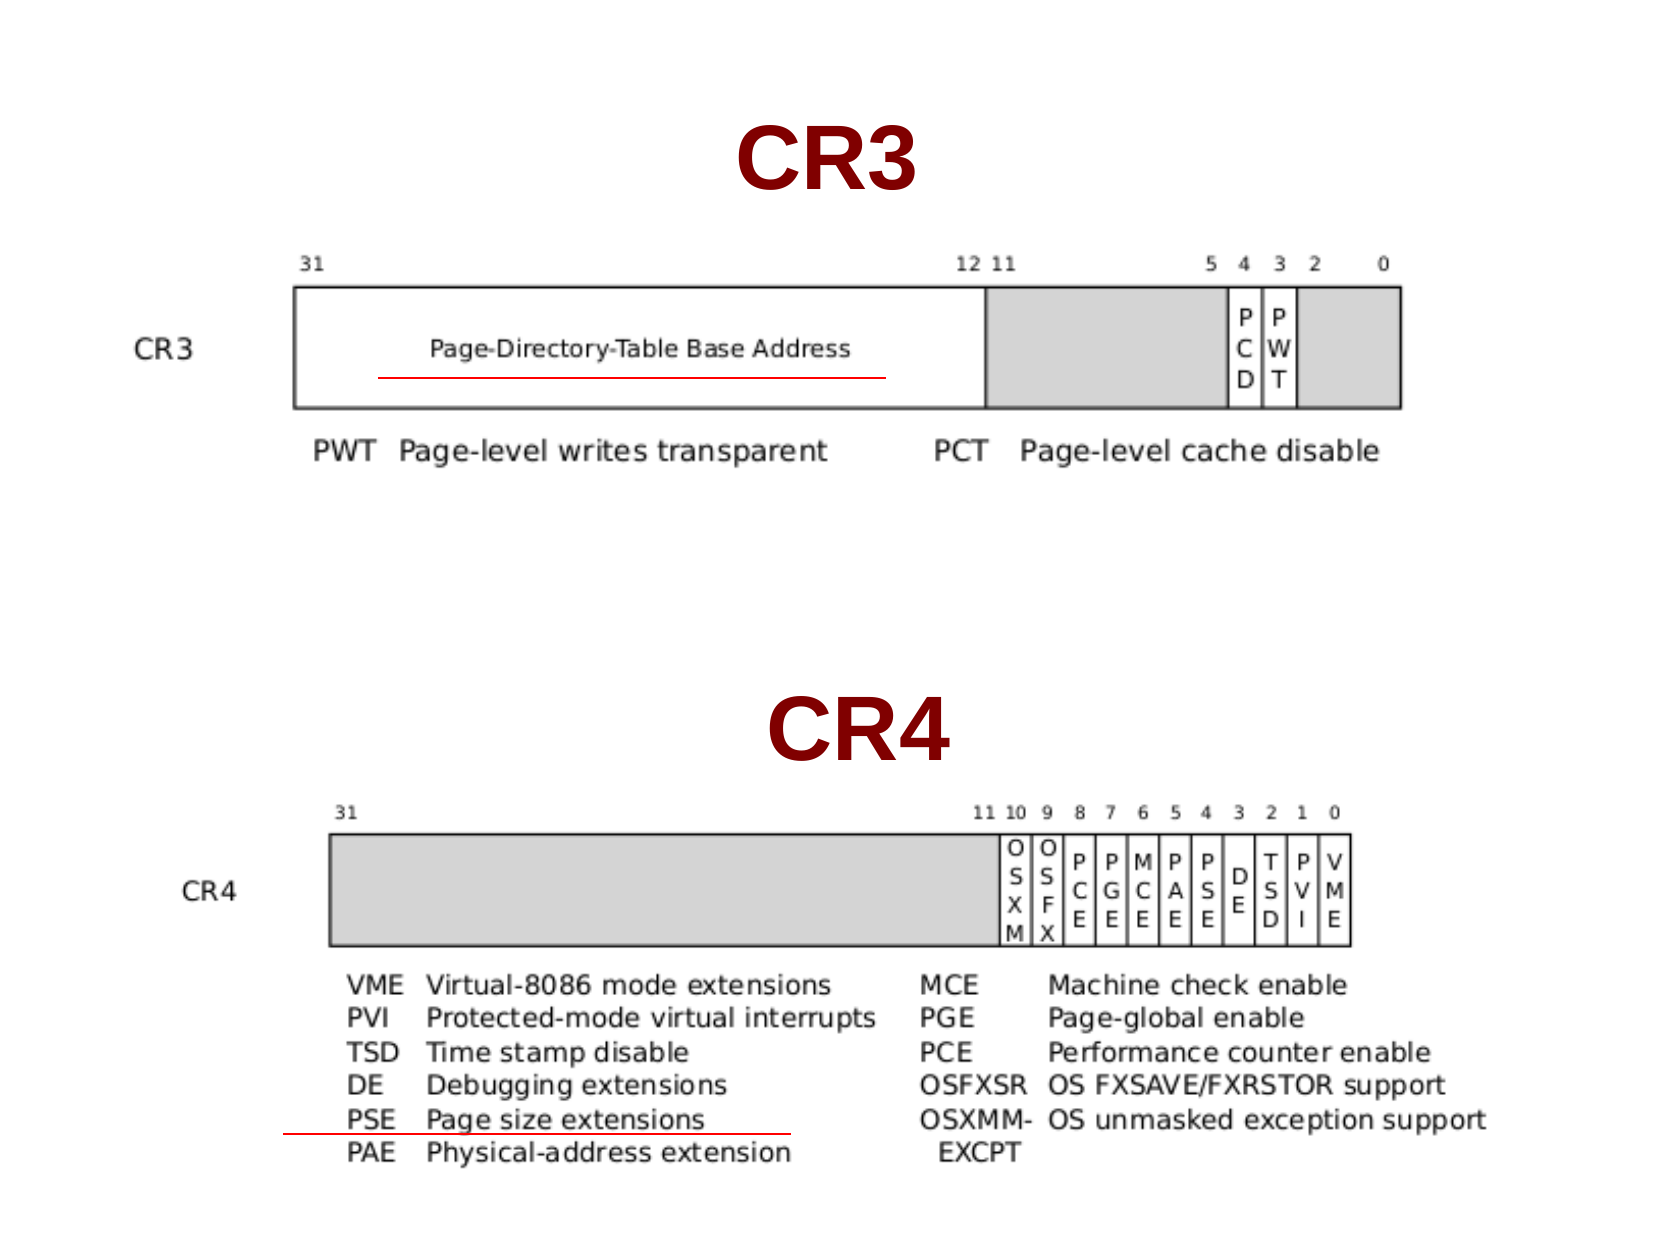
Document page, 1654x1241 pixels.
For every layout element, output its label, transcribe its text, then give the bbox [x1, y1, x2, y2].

title CR3 [82, 49, 1571, 225]
picture [70, 225, 1619, 508]
title CR4 [114, 620, 1603, 828]
picture [129, 791, 1560, 1201]
